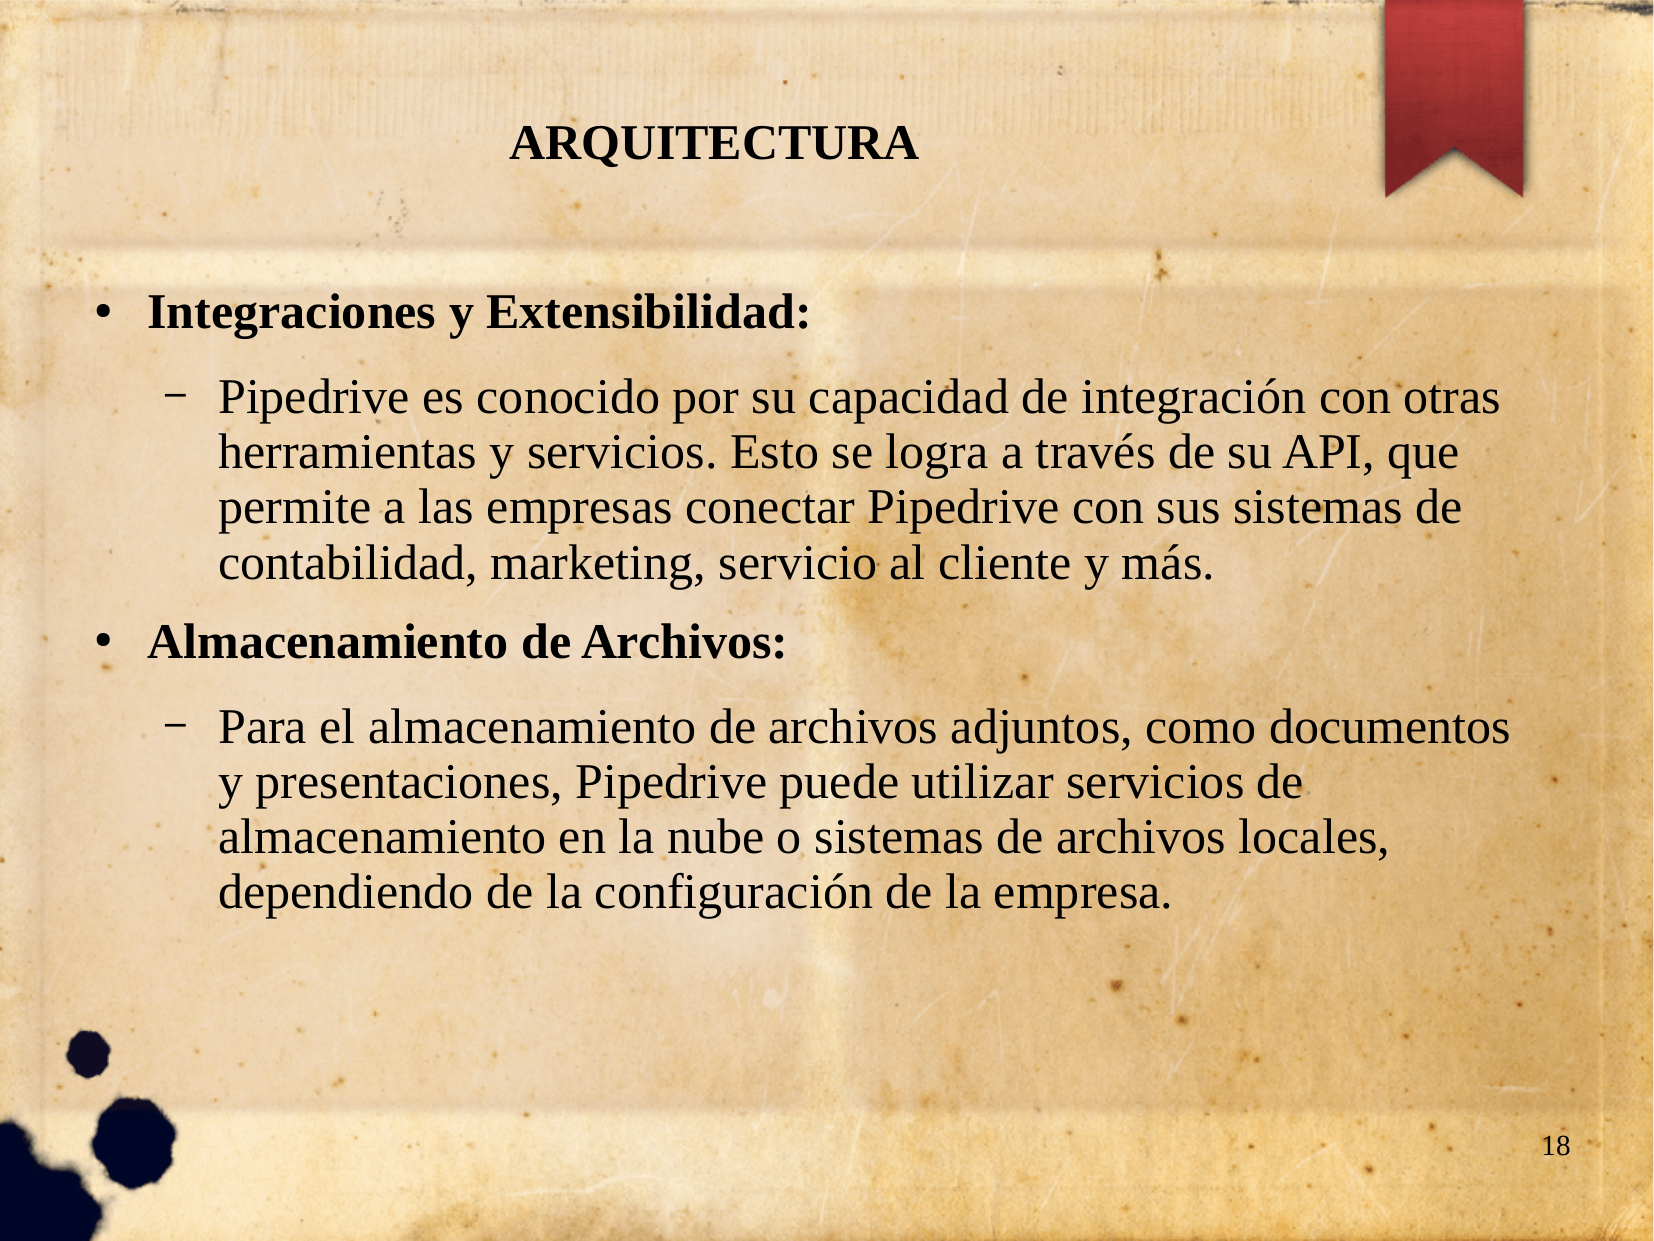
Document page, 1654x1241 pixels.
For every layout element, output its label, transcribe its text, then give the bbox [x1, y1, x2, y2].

picture [0, 0, 1654, 1241]
list Integraciones y Extensibilidad: Pipedrive es conocido por su capacidad de integración con otras herramientas y servicios. Esto se logra a través de su API, que permite a las empresas conectar Pipedrive con sus sistemas de contabilidad, marketing, servicio al cliente y más. Almacenamiento de Archivos: Para el almacenamiento de archivos adjuntos, como documentos y presentaciones, Pipedrive puede utilizar servicios de almacenamiento en la nube o sistemas de archivos locales, dependiendo de la configuración de la empresa. [76, 284, 1532, 1080]
title ARQUITECTURA [82, 49, 1347, 237]
